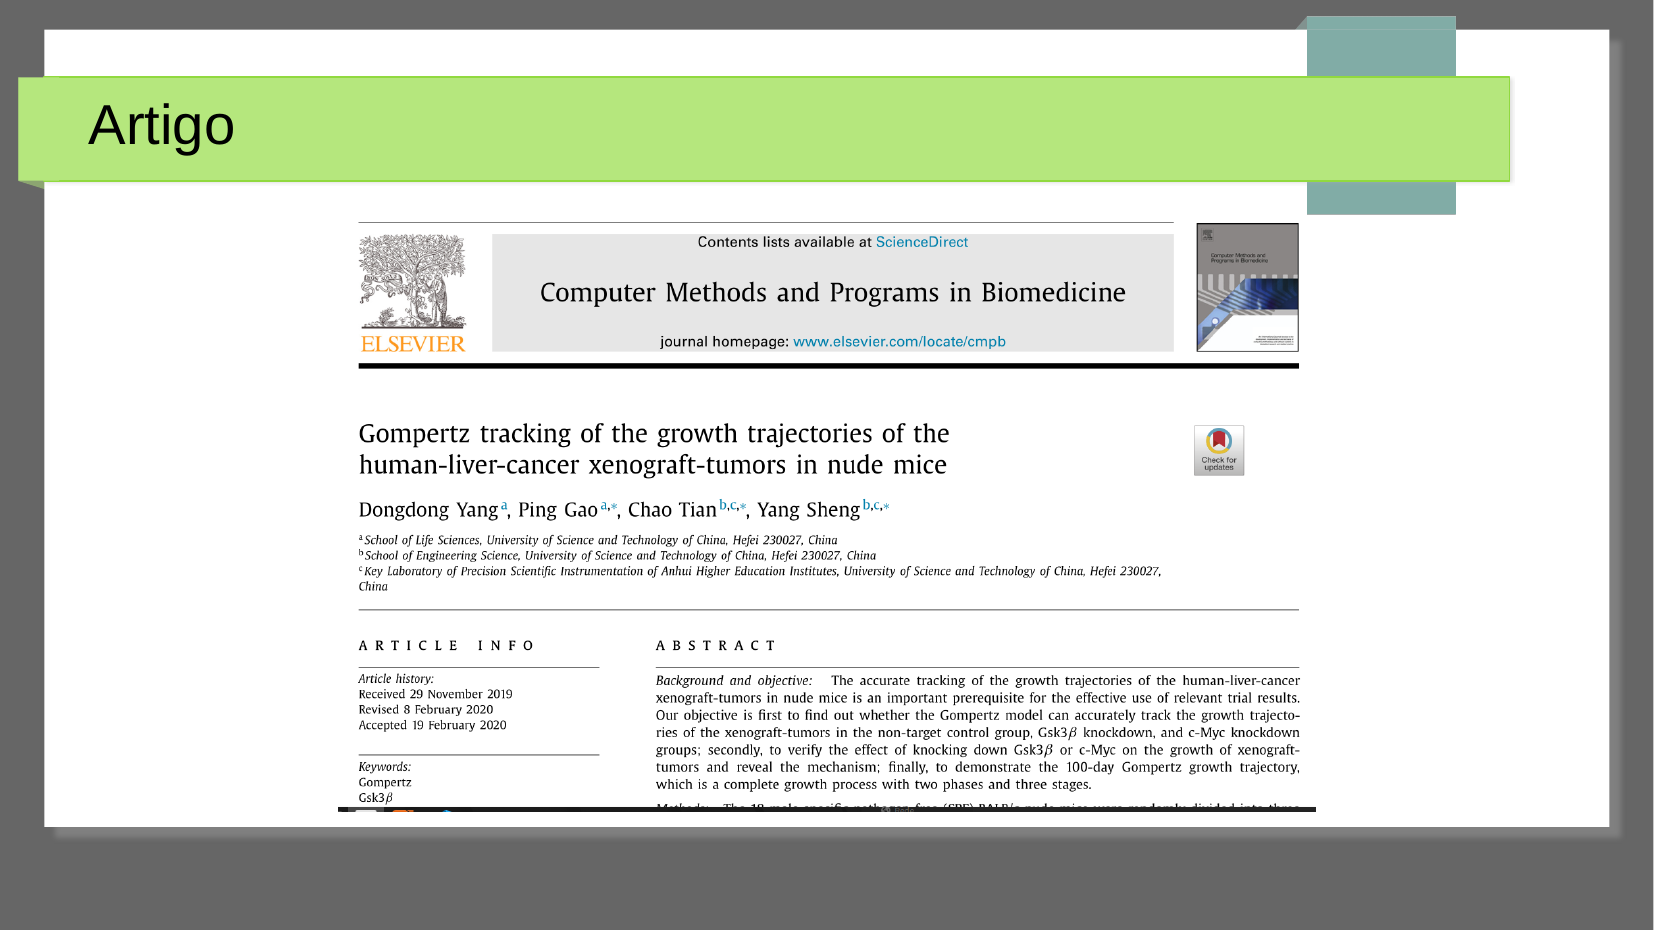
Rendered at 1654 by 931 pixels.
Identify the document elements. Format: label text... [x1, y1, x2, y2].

picture [338, 221, 1316, 813]
title Artigo [88, 73, 1506, 178]
